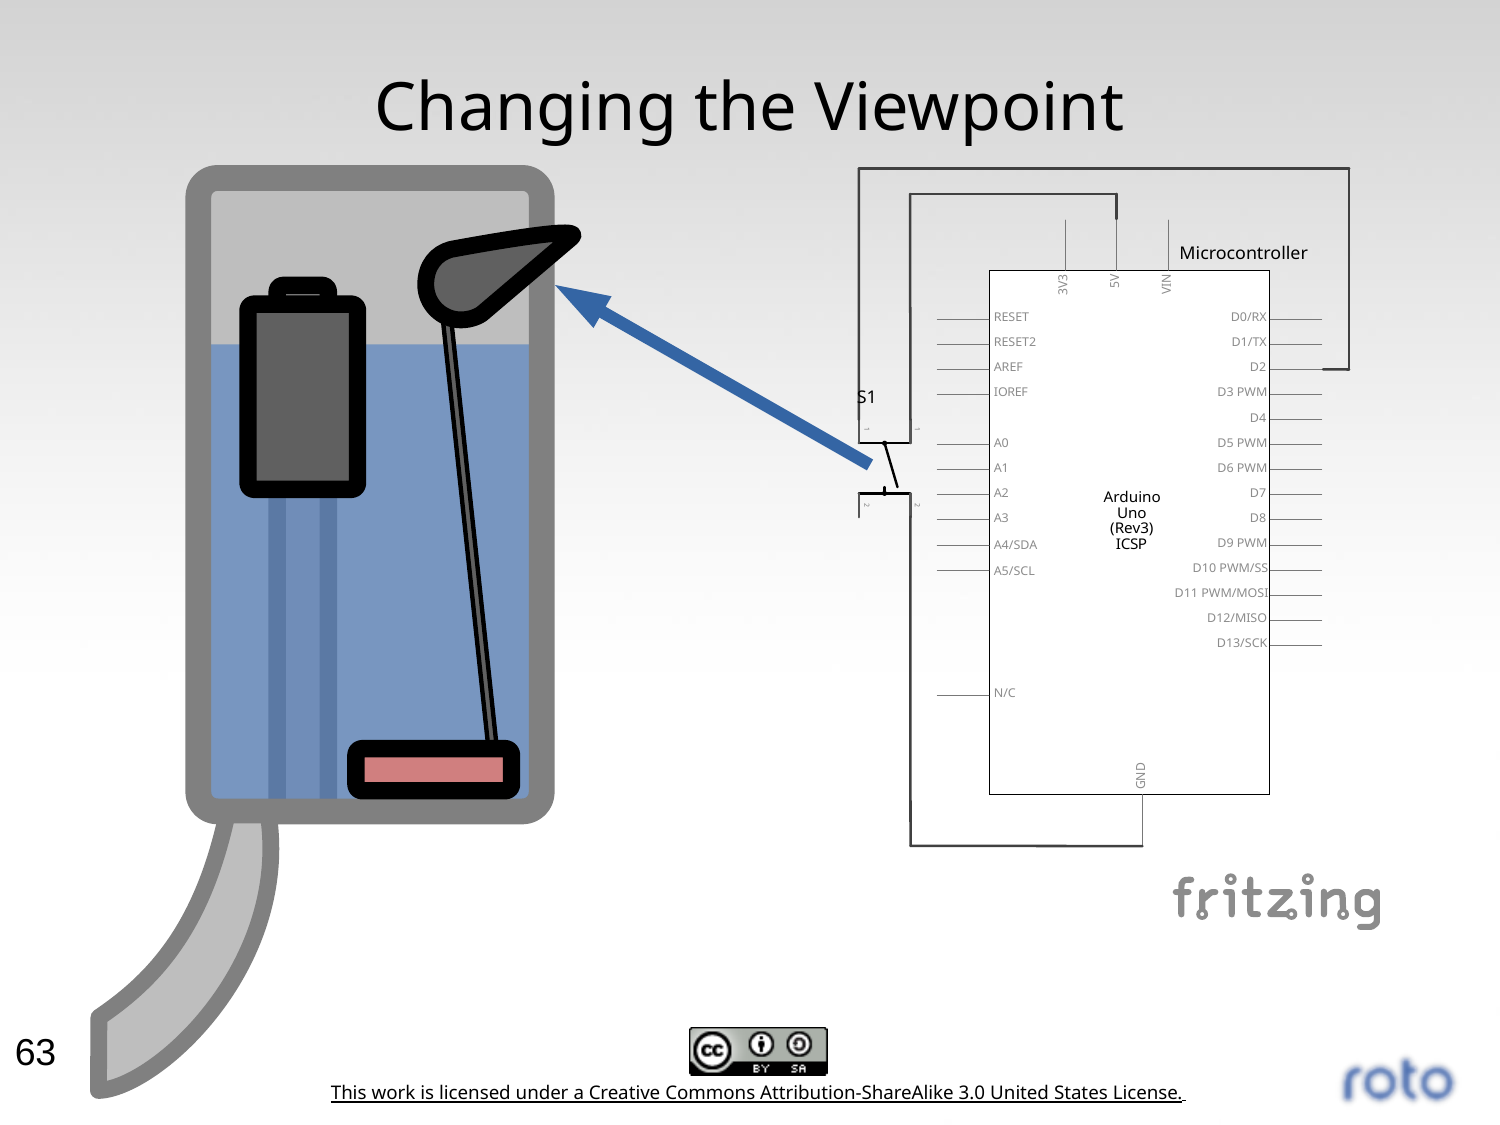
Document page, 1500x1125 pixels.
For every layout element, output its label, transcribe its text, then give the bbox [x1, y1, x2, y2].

picture [0, 0, 1500, 1125]
title Changing the Viewpoint [112, 49, 1388, 238]
